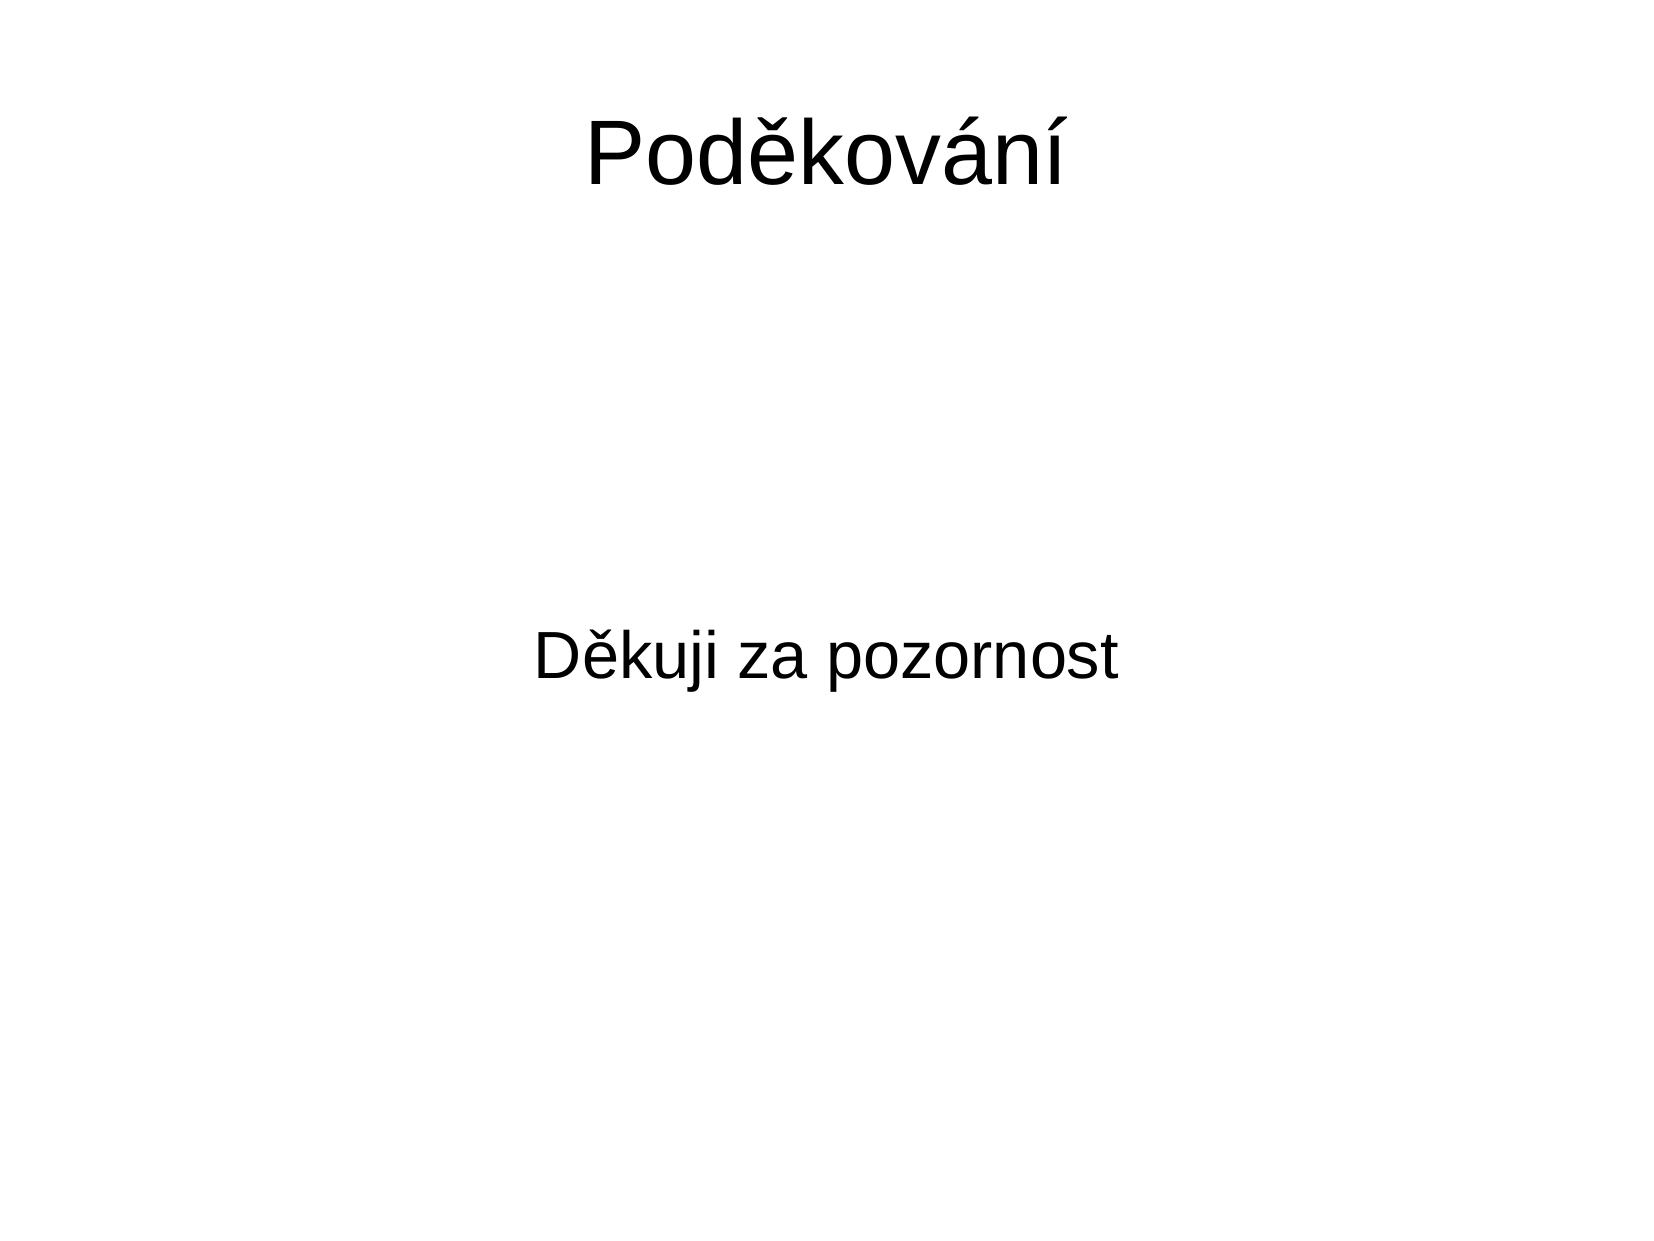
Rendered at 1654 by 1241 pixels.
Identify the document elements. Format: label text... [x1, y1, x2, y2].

subtitle Děkuji za pozornost [519, 602, 1134, 709]
title Poděkování [82, 49, 1571, 257]
